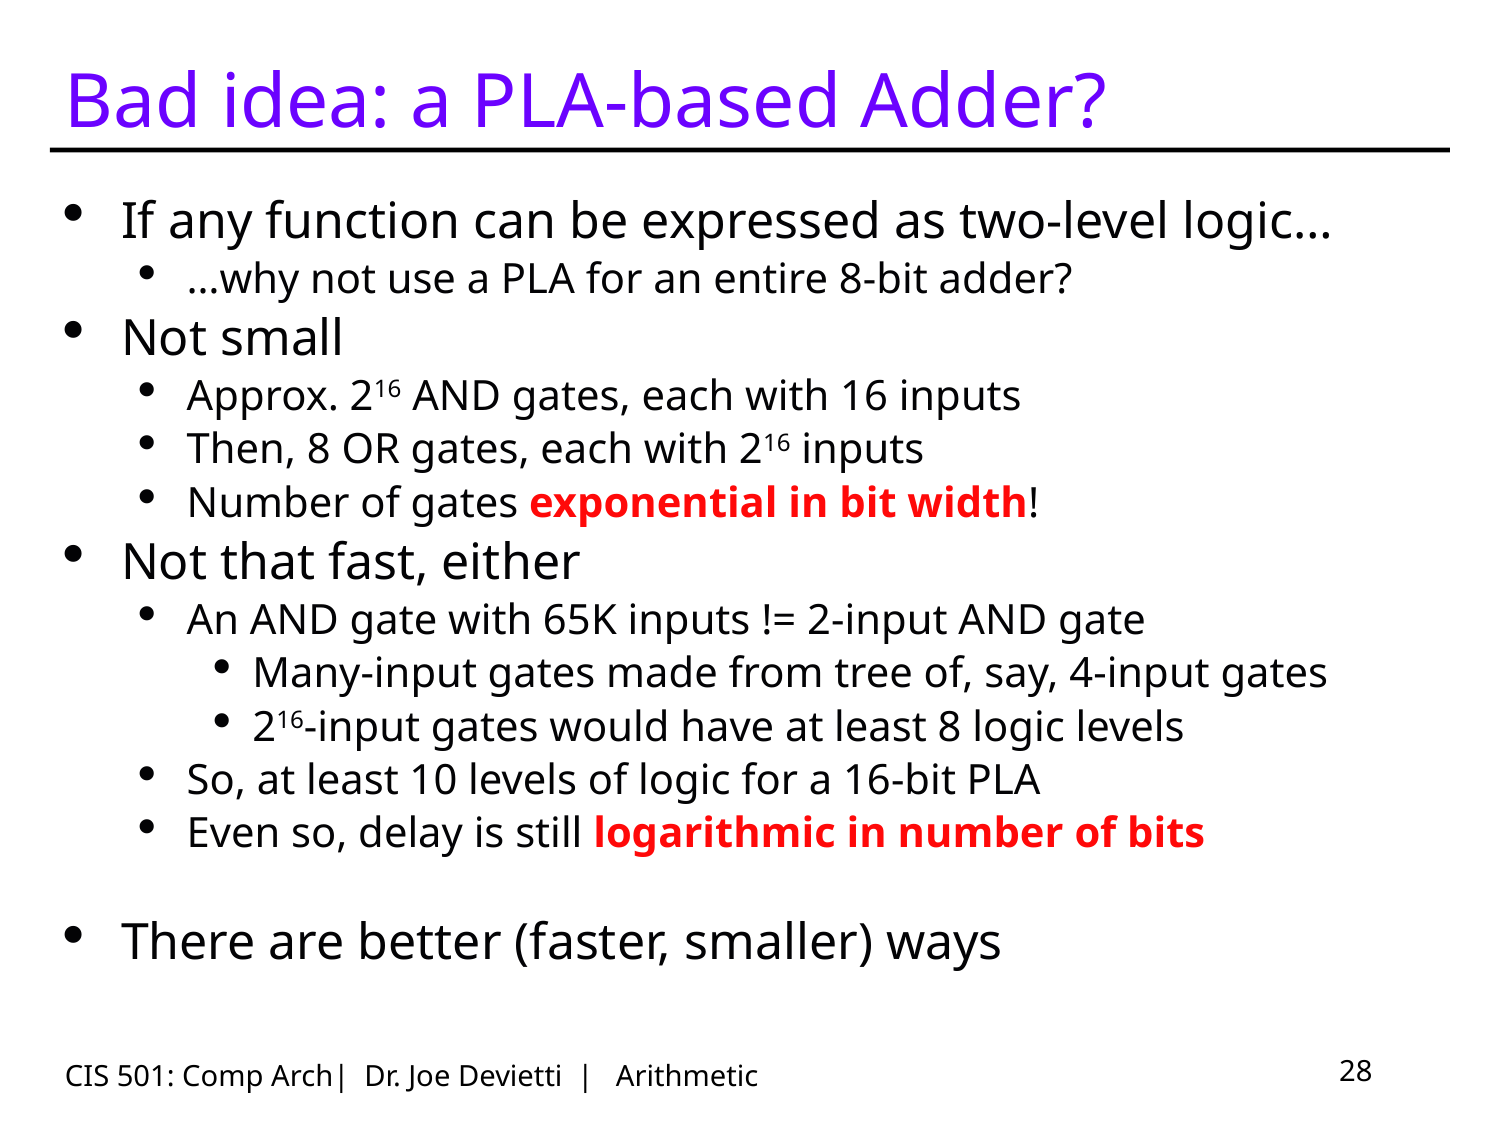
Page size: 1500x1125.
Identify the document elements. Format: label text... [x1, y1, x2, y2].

text_box If any function can be expressed as two-level logic… …why not use a PLA for an entire 8-bit adder? Not small Approx. 216 AND gates, each with 16 inputs Then, 8 OR gates, each with 216 inputs Number of gates exponential in bit width! Not that fast, either An AND gate with 65K inputs != 2-input AND gate Many-input gates made from tree of, say, 4-input gates 216-input gates would have at least 8 logic levels So, at least 10 levels of logic for a 16-bit PLA Even so, delay is still logarithmic in number of bits There are better (faster, smaller) ways [49, 187, 1450, 1025]
text_box CIS 501: Comp Arch| Dr. Joe Devietti | Arithmetic [49, 1049, 988, 1100]
text_box Bad idea: a PLA-based Adder? [49, 37, 1363, 150]
text_box <number> [1074, 1049, 1388, 1100]
